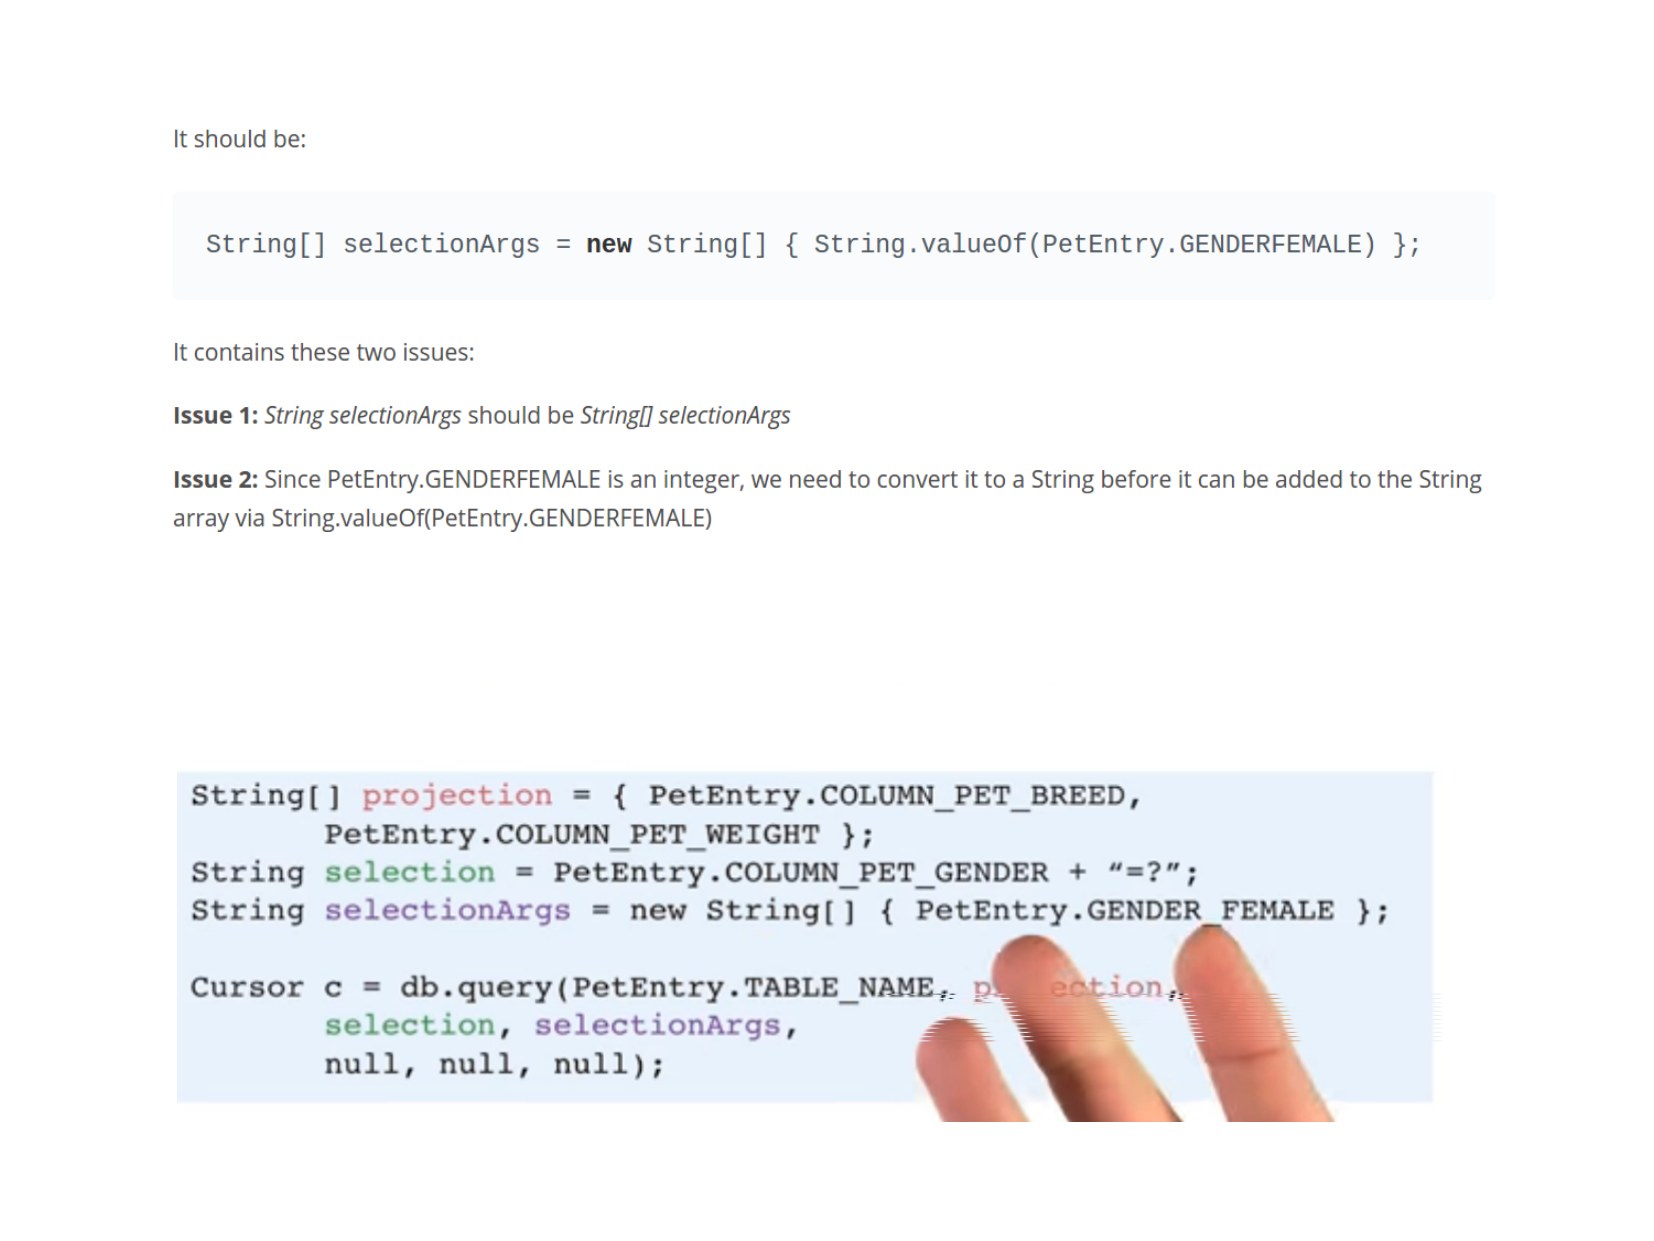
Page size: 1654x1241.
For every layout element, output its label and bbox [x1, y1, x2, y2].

picture [177, 682, 1444, 1123]
picture [141, 122, 1512, 532]
